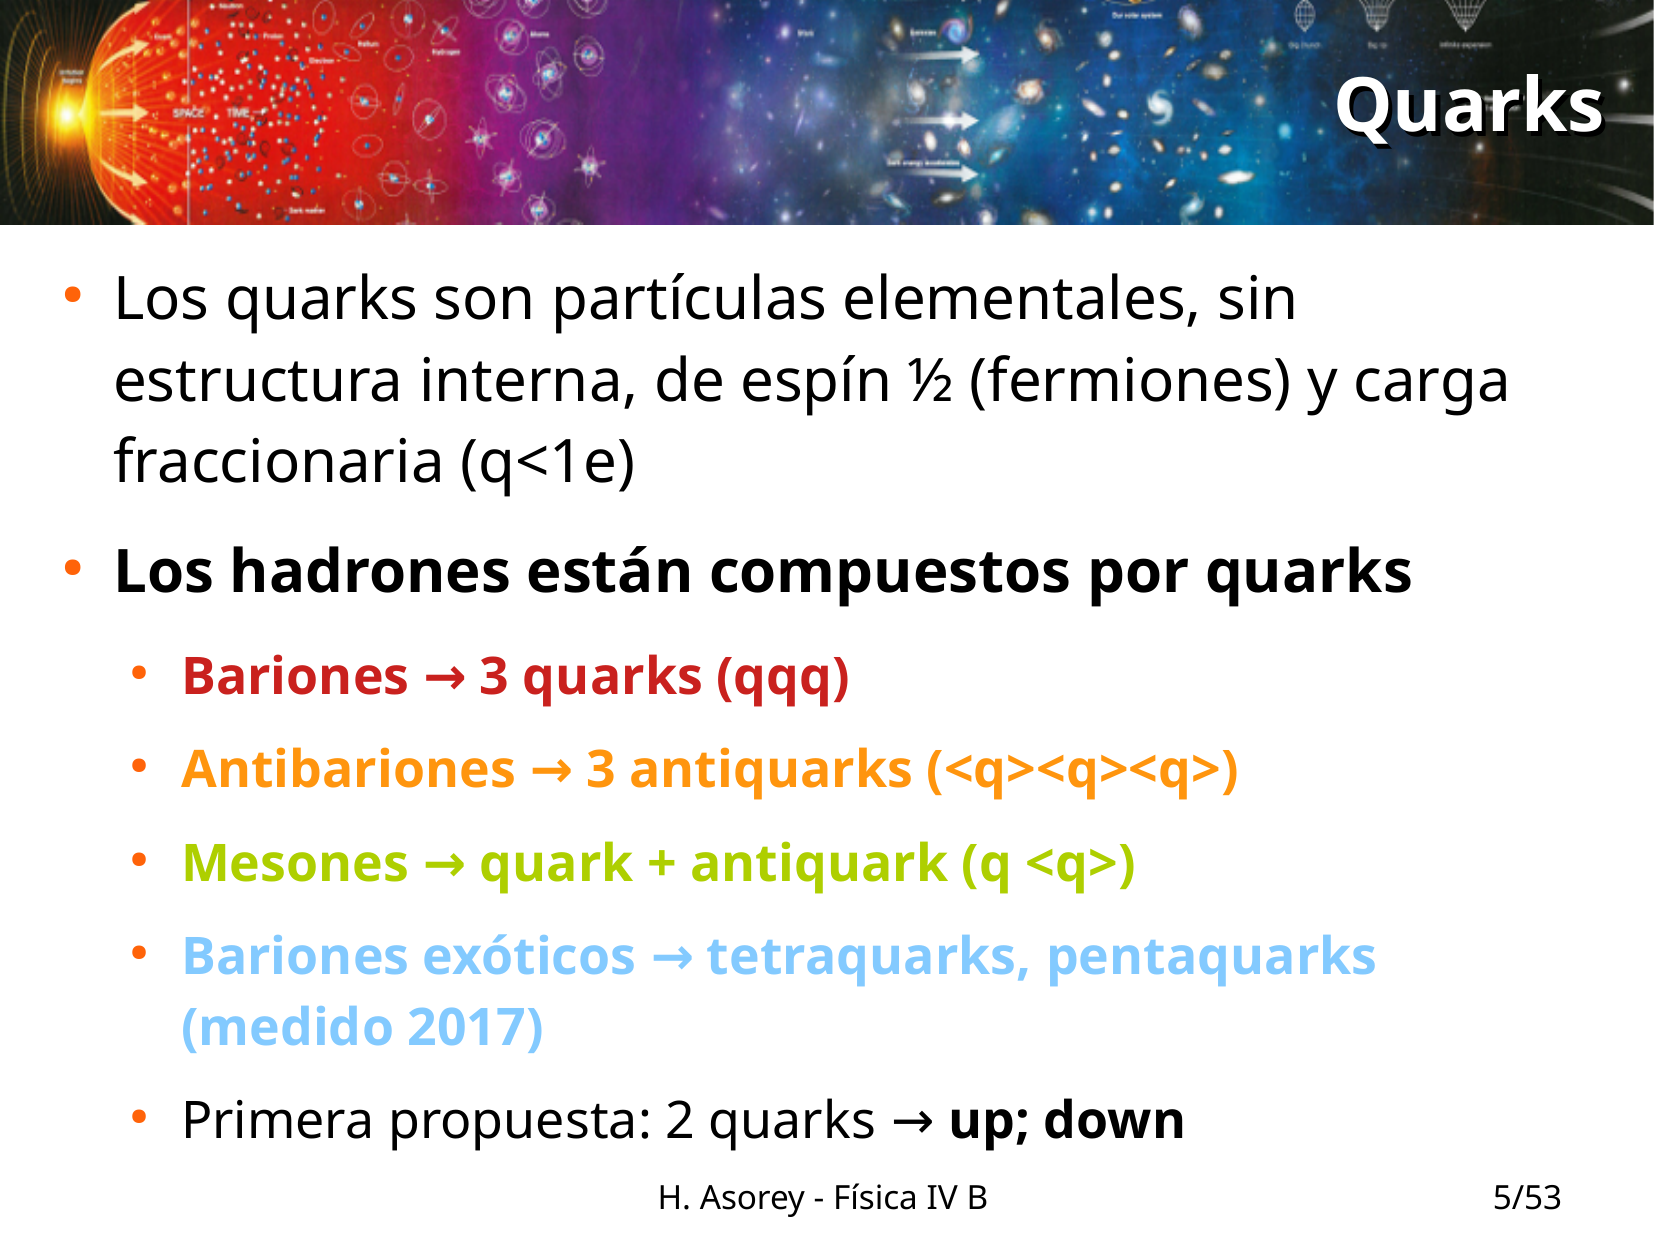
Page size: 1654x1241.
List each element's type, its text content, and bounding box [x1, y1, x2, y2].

picture [0, 0, 1654, 225]
title Quarks [45, 15, 1606, 191]
list Los quarks son partículas elementales, sin estructura interna, de espín ½ (fermiones) y carga fraccionaria (q<1e) Los hadrones están compuestos por quarks Bariones → 3 quarks (qqq) Antibariones → 3 antiquarks (<q><q><q>) Mesones → quark + antiquark (q <q>) Bariones exóticos → tetraquarks, pentaquarks (medido 2017) Primera propuesta: 2 quarks → up; down [45, 255, 1606, 1156]
